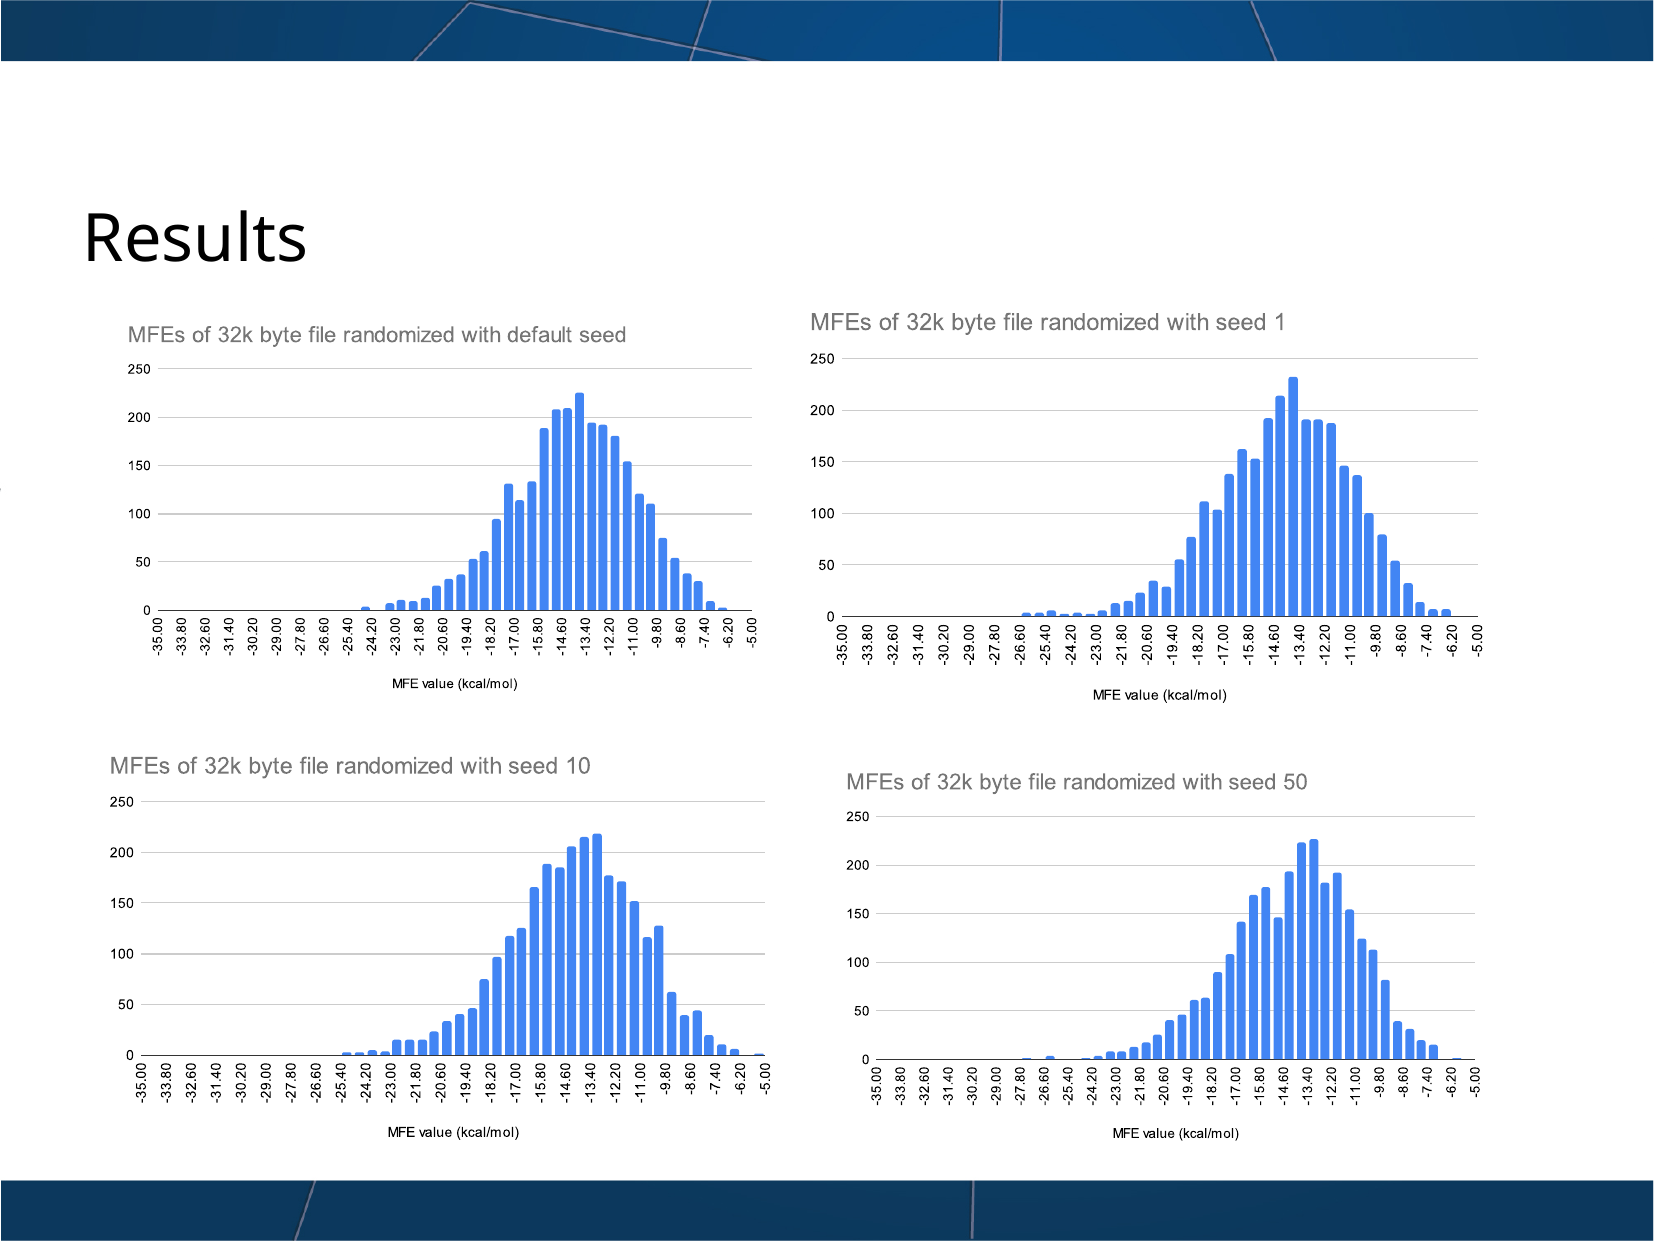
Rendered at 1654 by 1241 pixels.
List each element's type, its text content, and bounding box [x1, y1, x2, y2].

picture [0, 0, 1654, 1241]
title Results [82, 132, 1571, 340]
